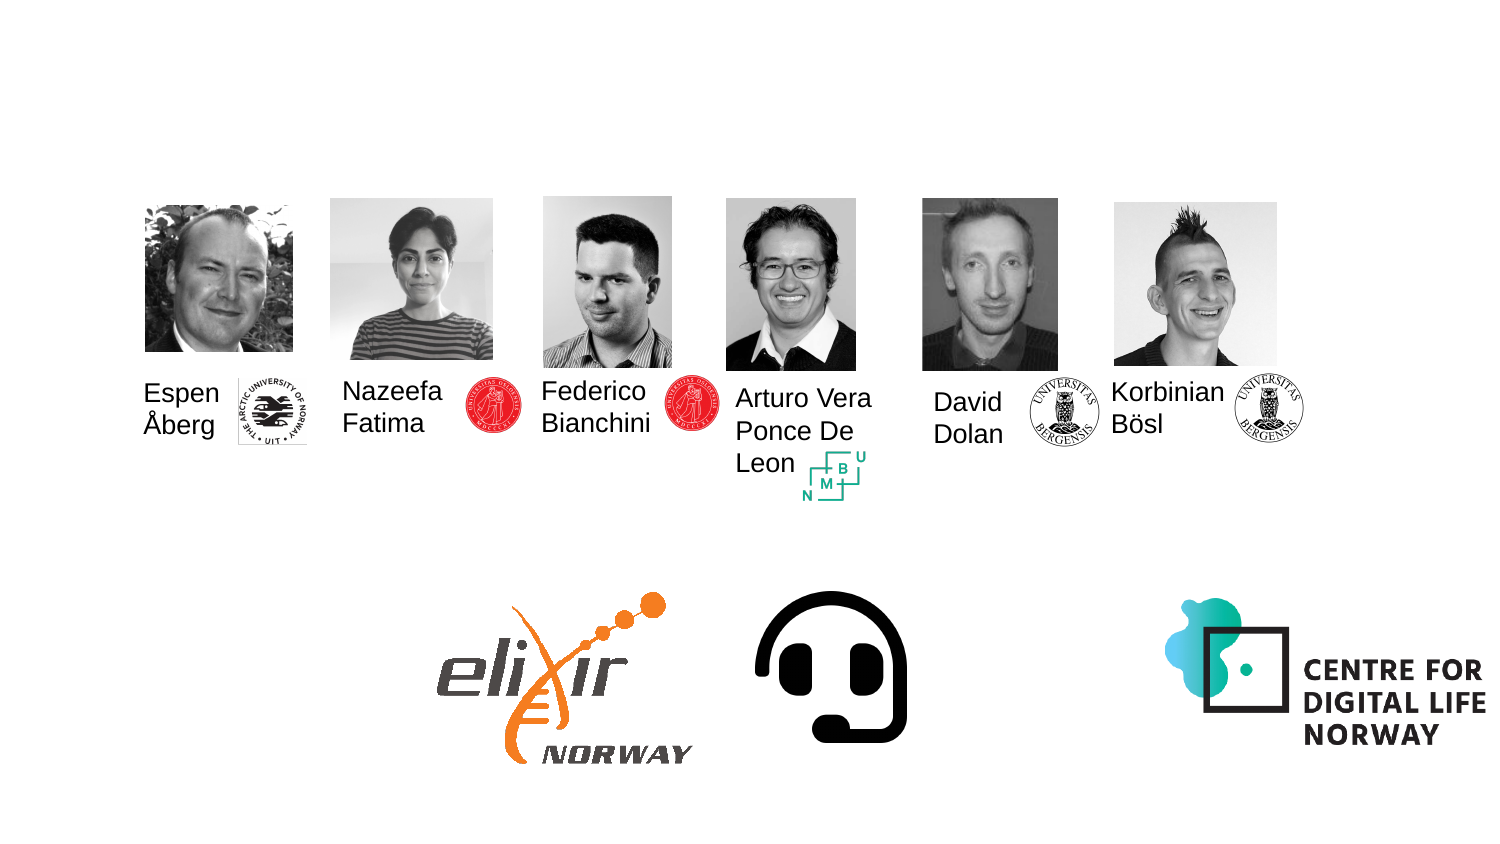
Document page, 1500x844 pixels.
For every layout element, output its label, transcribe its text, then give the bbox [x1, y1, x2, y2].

picture [922, 198, 1319, 461]
picture [662, 375, 721, 431]
picture [238, 378, 307, 445]
text_box Korbinian Bösl [1100, 368, 1277, 475]
picture [145, 205, 293, 352]
picture [726, 198, 856, 371]
text_box David Dolan [922, 378, 1100, 484]
picture [755, 591, 907, 743]
picture [437, 592, 693, 764]
text_box Federico Bianchini [530, 367, 708, 474]
picture [543, 196, 672, 368]
picture [508, 377, 523, 433]
picture [800, 445, 867, 508]
picture [330, 198, 493, 361]
text_box Espen Åberg [132, 369, 310, 476]
text_box Arturo Vera Ponce De Leon [724, 375, 902, 481]
picture [1165, 598, 1490, 750]
text_box Nazeefa Fatima [330, 367, 508, 474]
